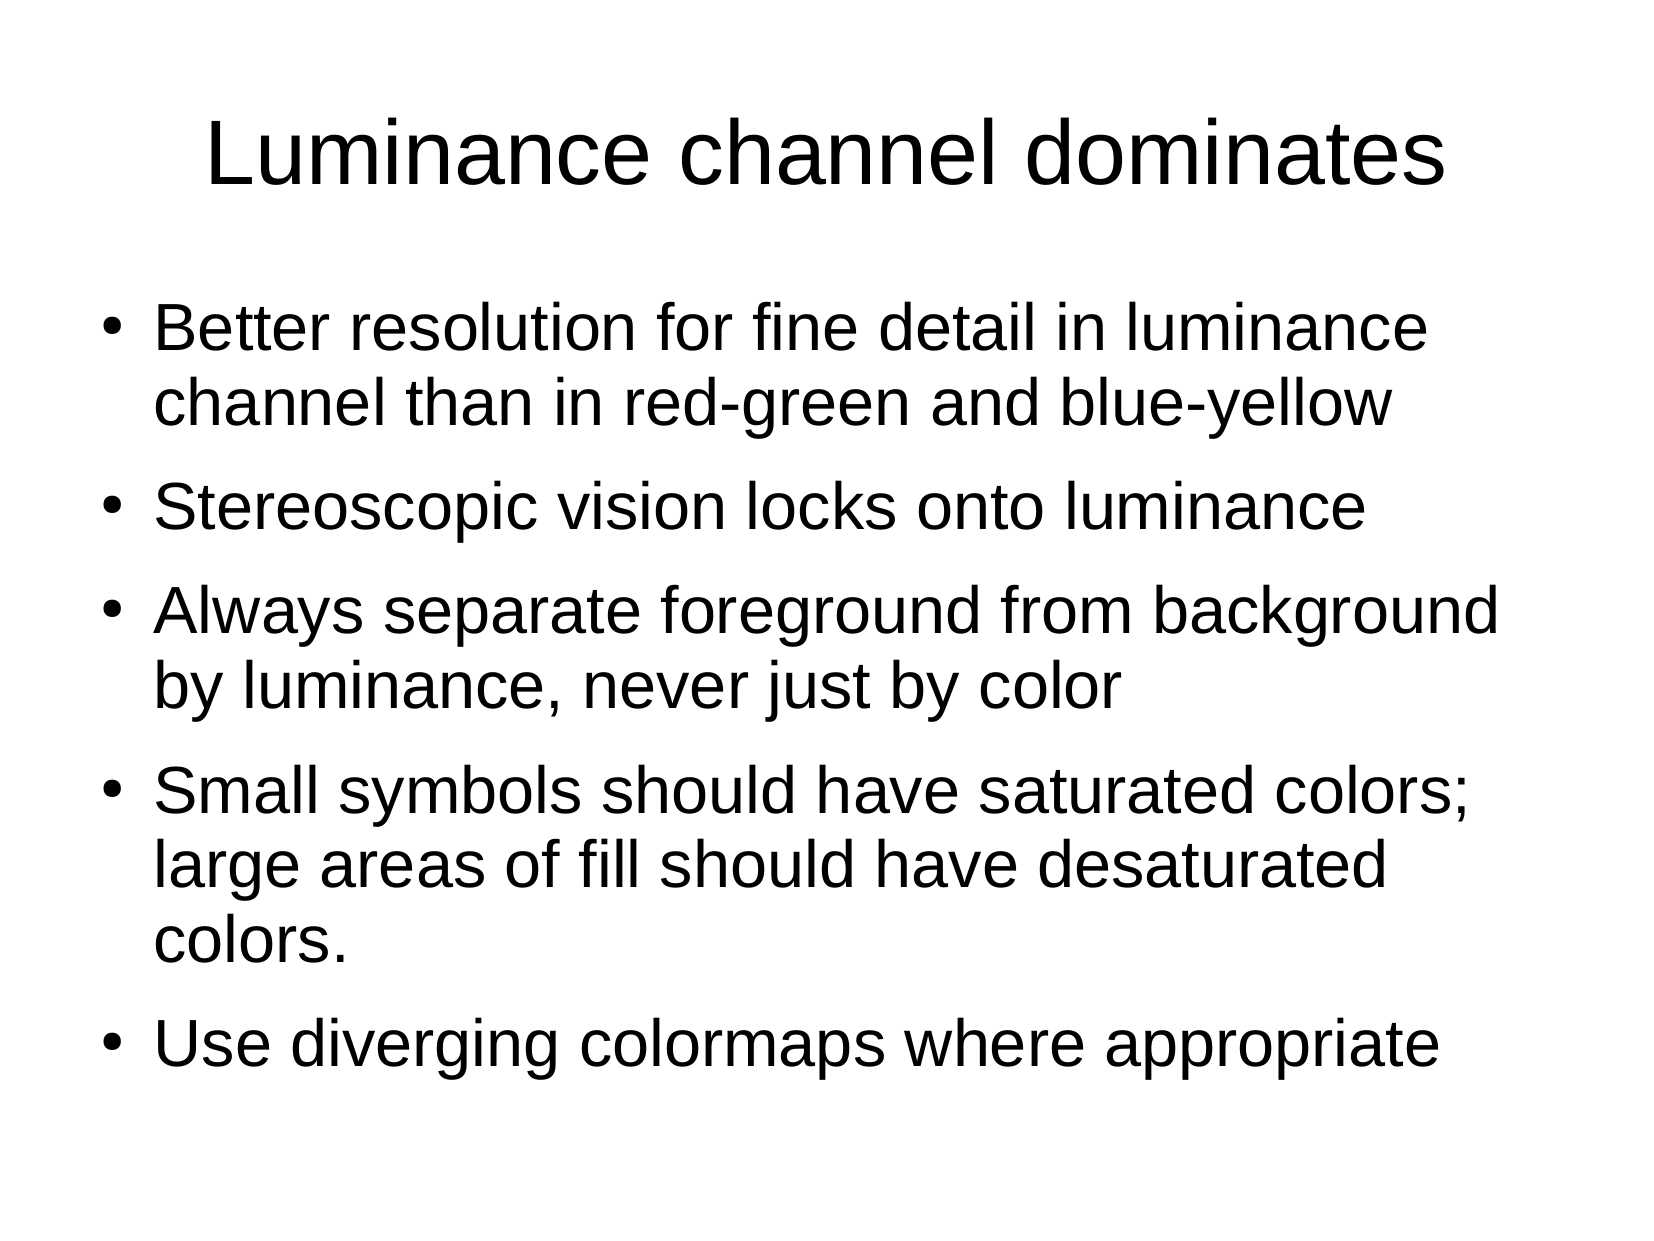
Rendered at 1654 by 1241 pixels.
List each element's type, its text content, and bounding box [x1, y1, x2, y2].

list Better resolution for fine detail in luminance channel than in red-green and blue-yellow Stereoscopic vision locks onto luminance Always separate foreground from background by luminance, never just by color Small symbols should have saturated colors; large areas of fill should have desaturated colors. Use diverging colormaps where appropriate [82, 290, 1571, 1109]
title Luminance channel dominates [82, 49, 1571, 257]
